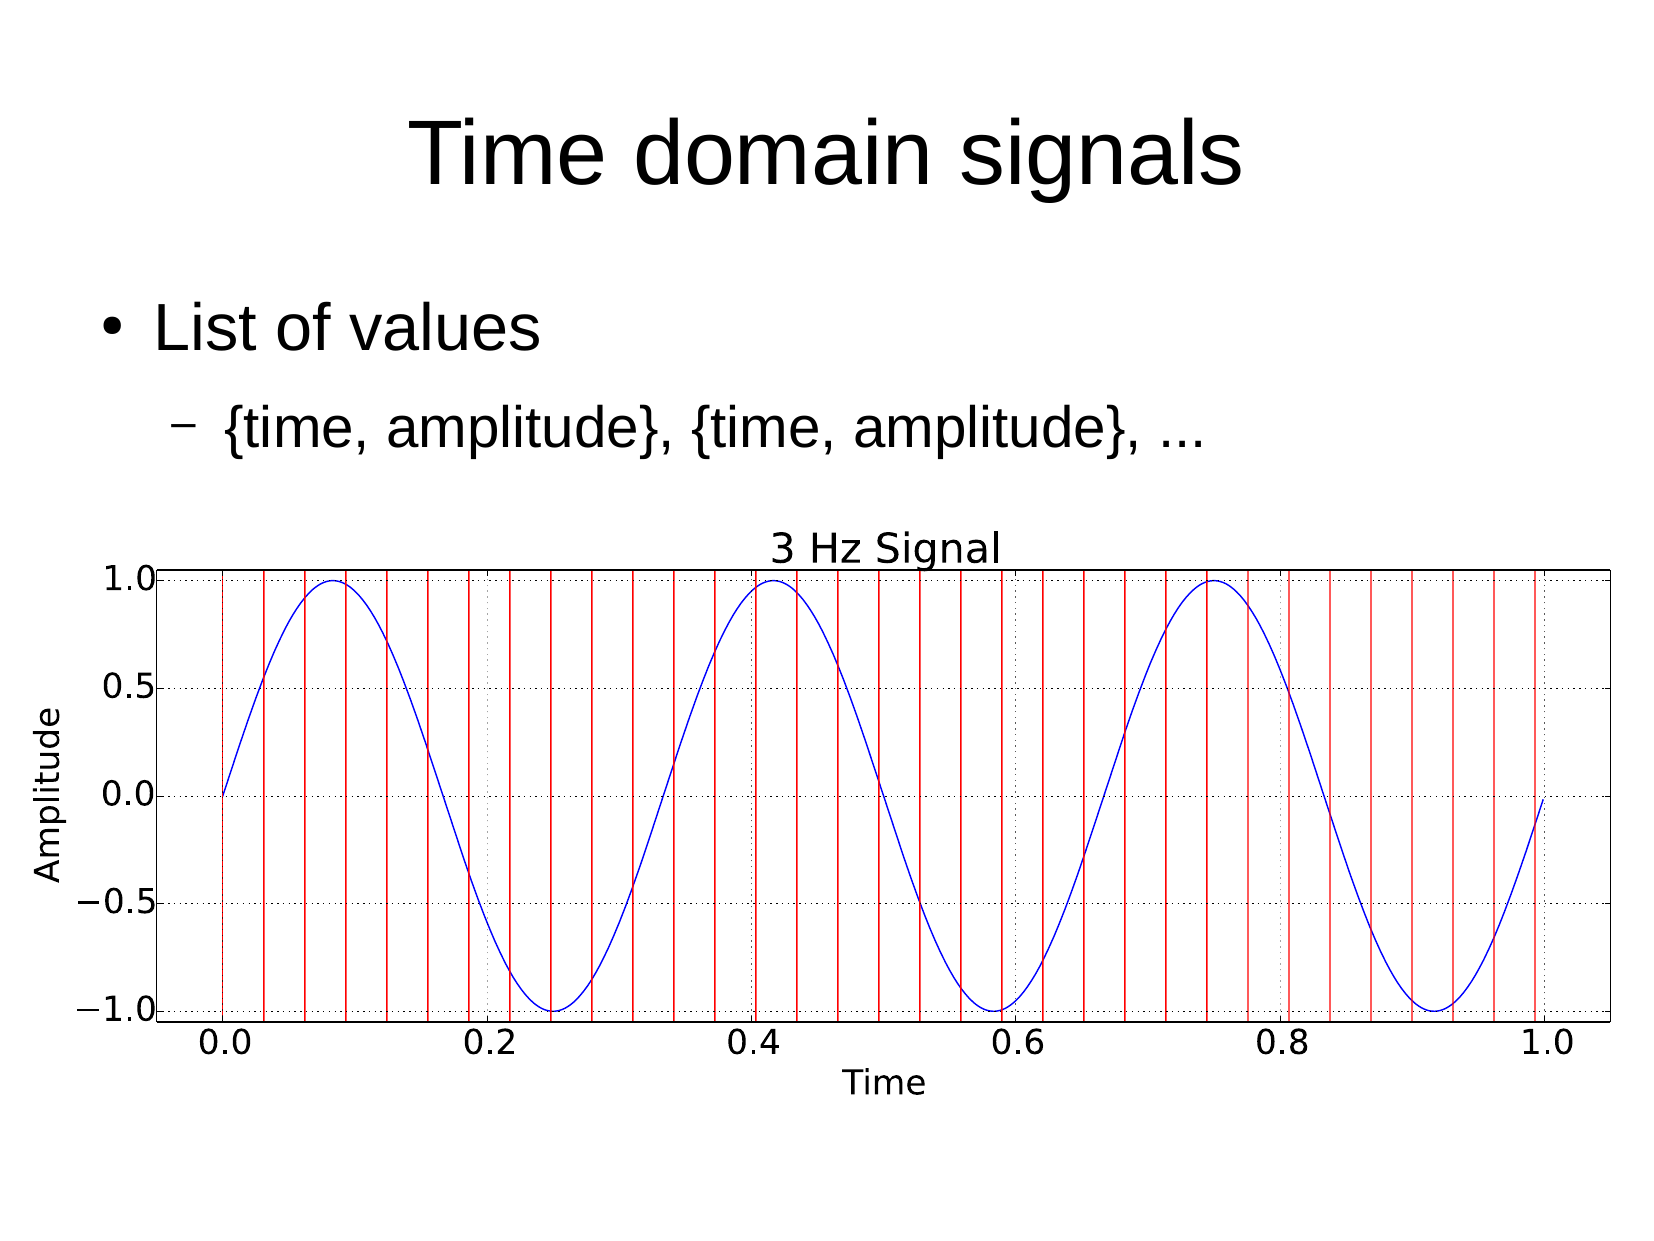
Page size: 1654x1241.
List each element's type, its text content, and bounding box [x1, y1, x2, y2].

title Time domain signals [82, 49, 1571, 257]
list List of values {time, amplitude}, {time, amplitude}, ... [82, 290, 1571, 495]
picture [7, 495, 1653, 1116]
